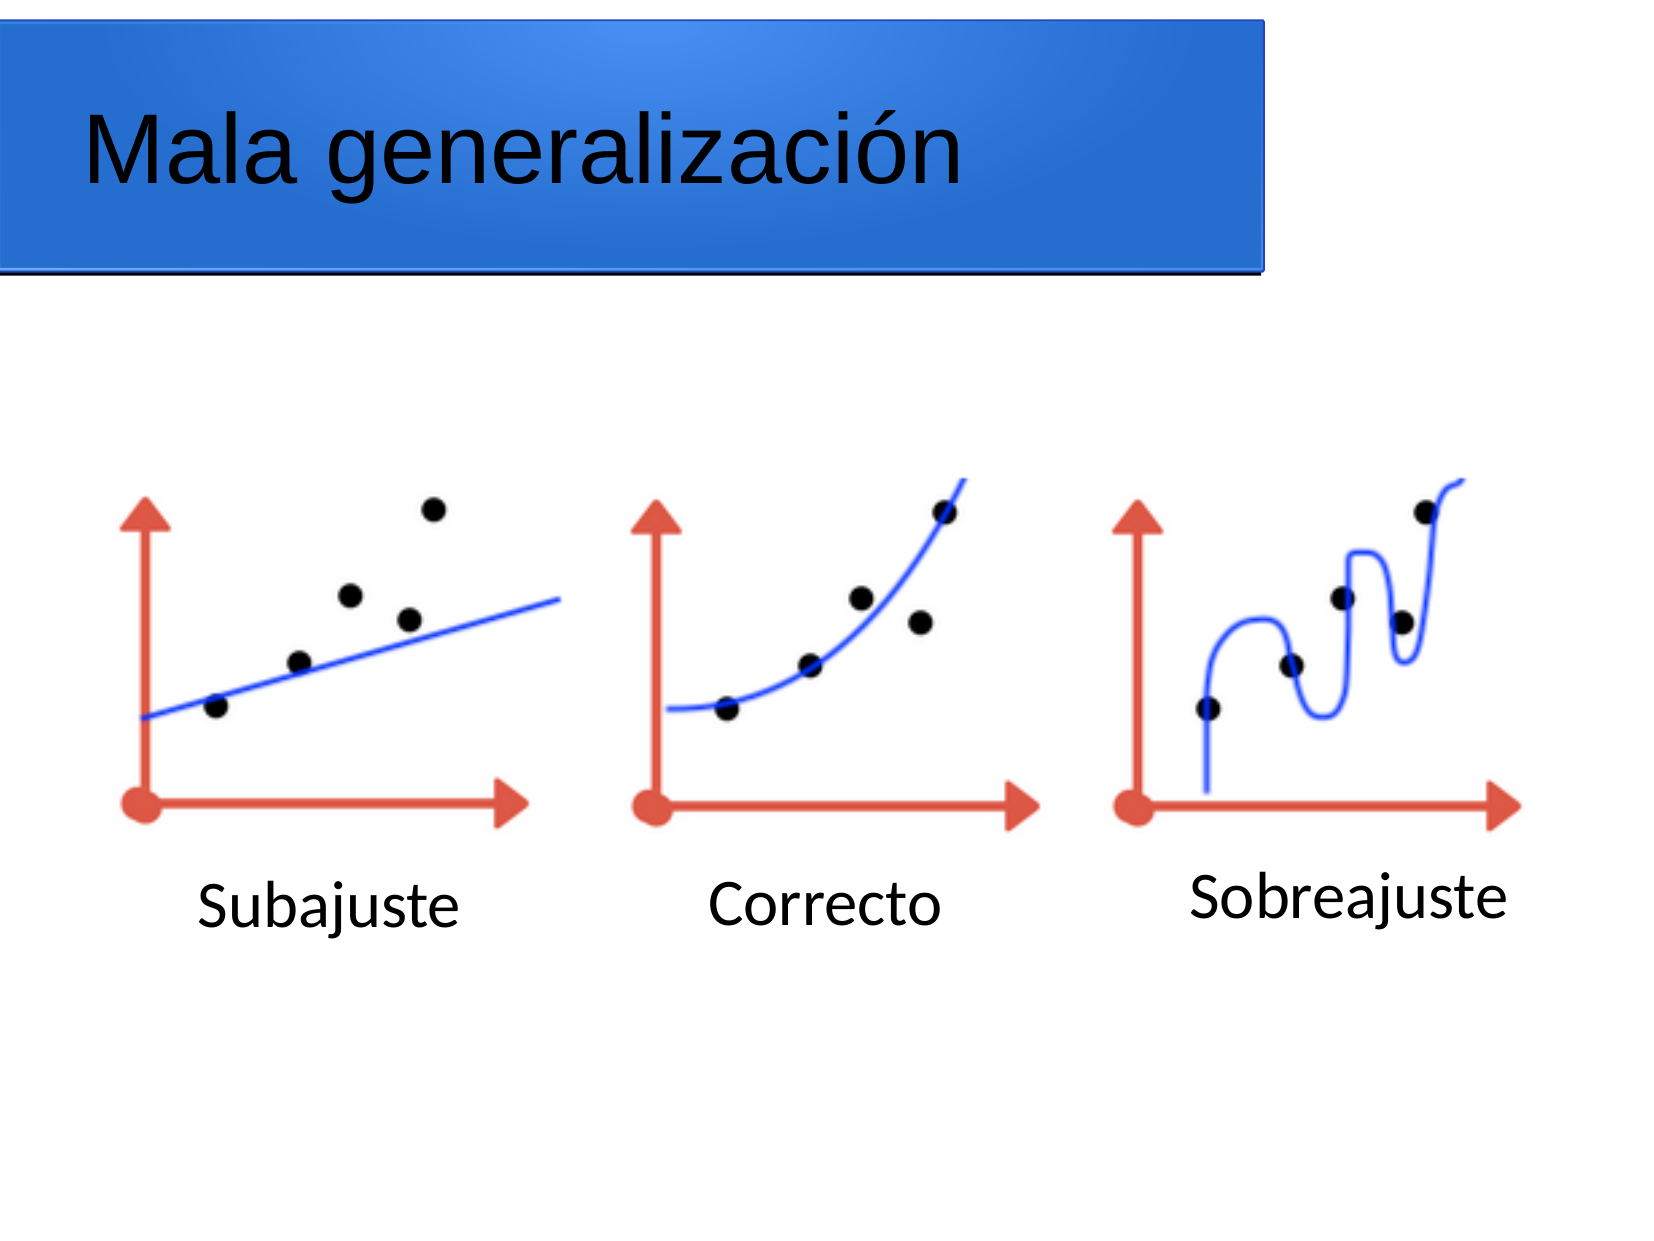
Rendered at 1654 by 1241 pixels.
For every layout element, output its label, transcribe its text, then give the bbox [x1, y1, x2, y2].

title Mala generalización [82, 47, 1235, 252]
text_box Sobreajuste [1174, 843, 1528, 940]
picture [67, 385, 1573, 844]
text_box Correcto [693, 851, 961, 948]
text_box Subajuste [182, 853, 480, 949]
